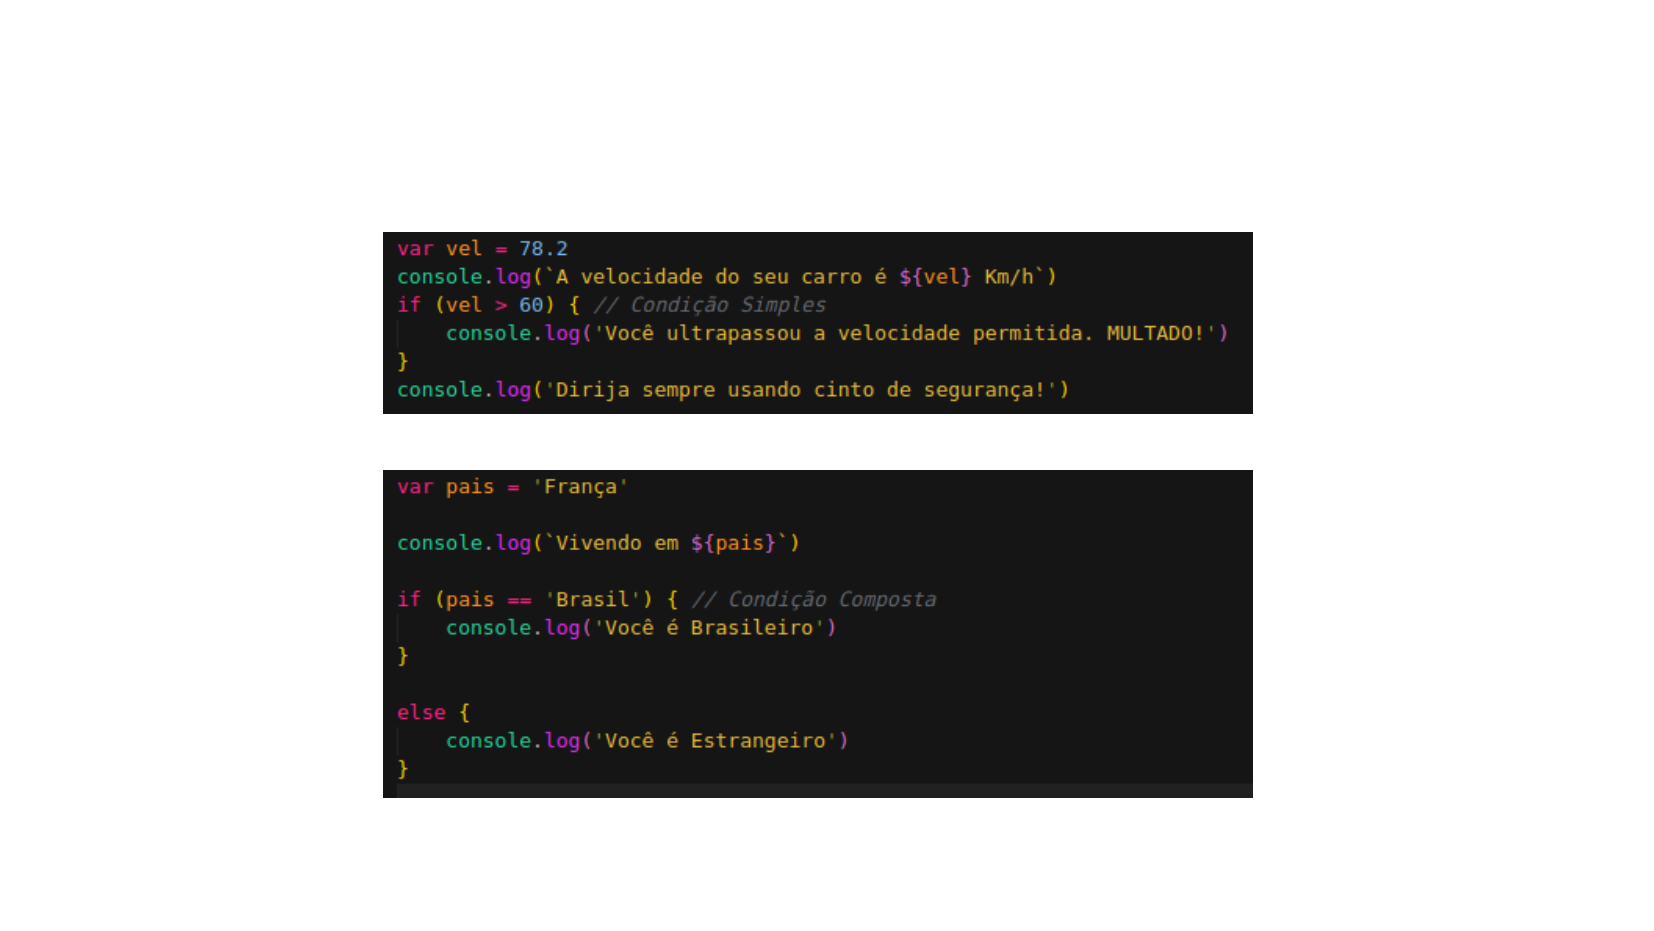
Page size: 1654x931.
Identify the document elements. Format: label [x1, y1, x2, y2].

picture [383, 470, 1253, 798]
picture [383, 232, 1253, 414]
